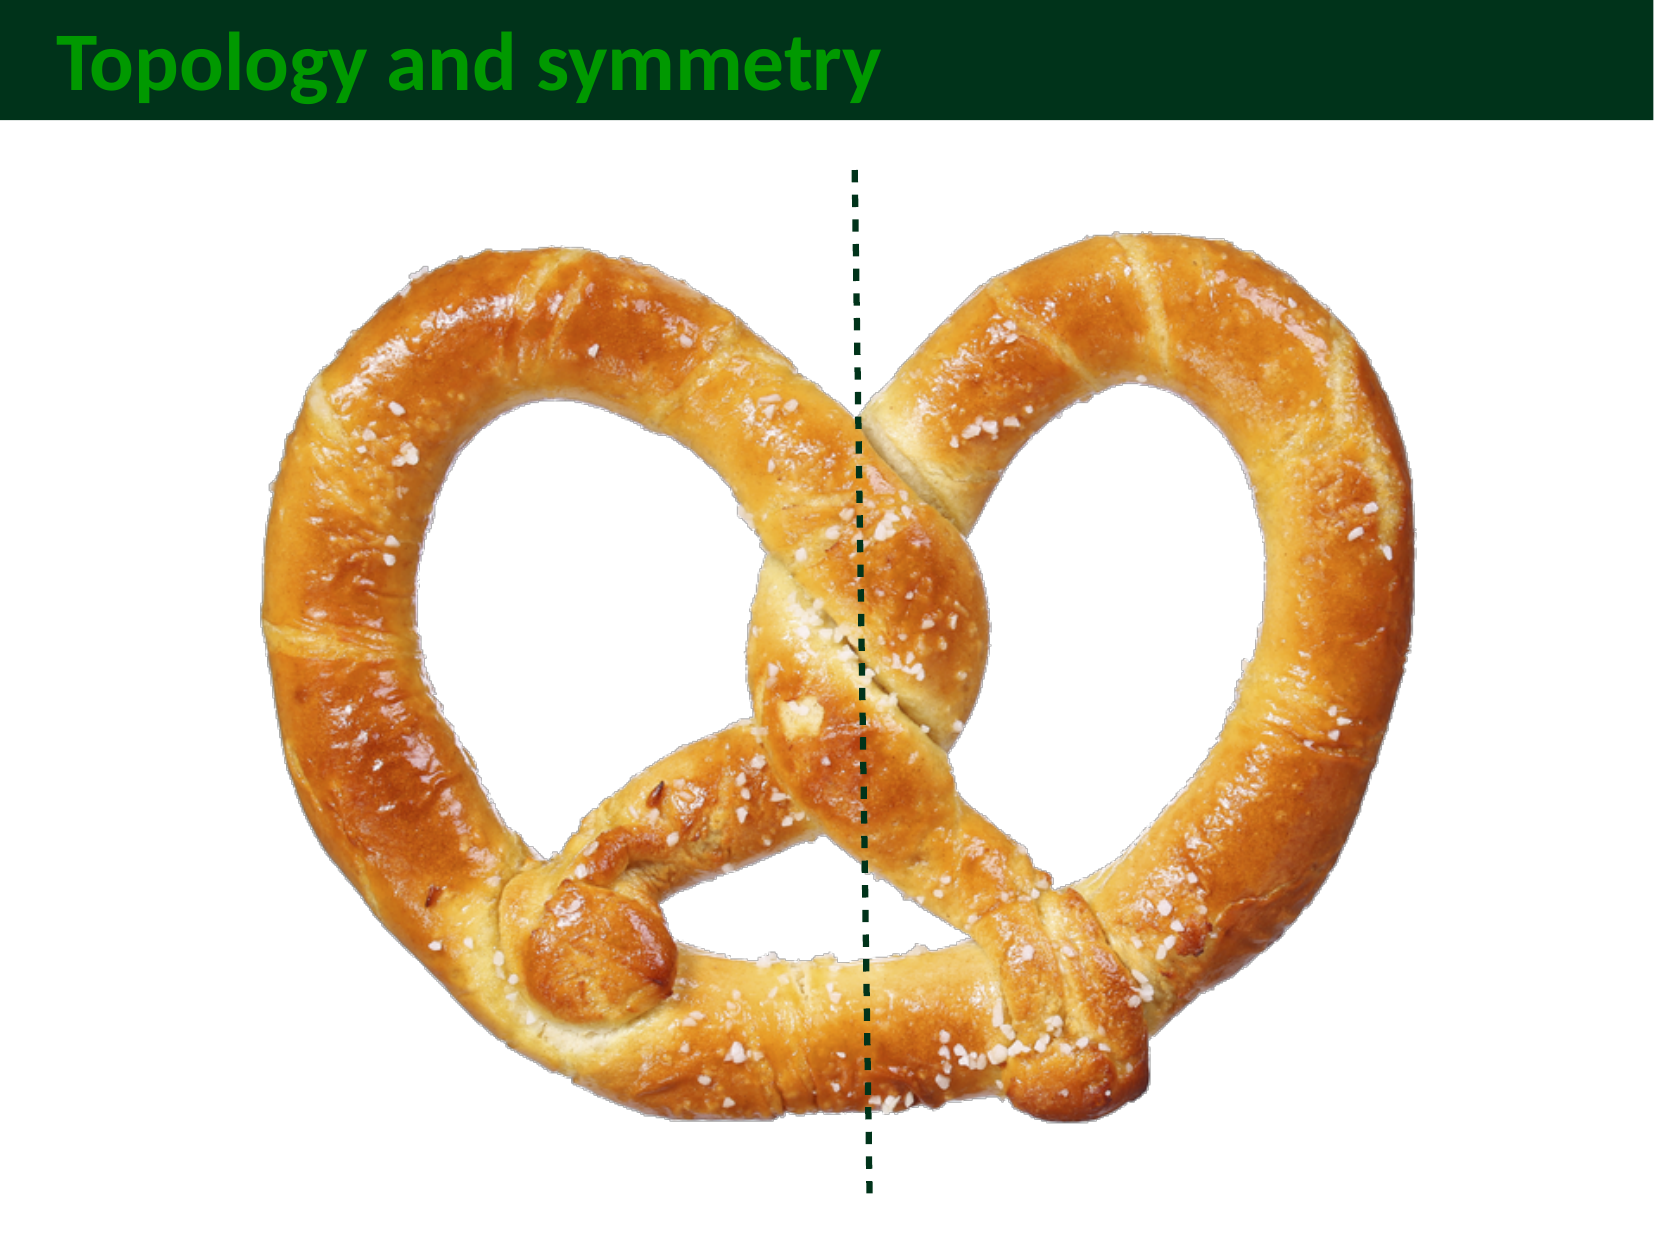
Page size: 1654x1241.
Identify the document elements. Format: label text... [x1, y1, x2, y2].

picture [152, 220, 1534, 1151]
text_box Topology and symmetry [41, 0, 1530, 124]
